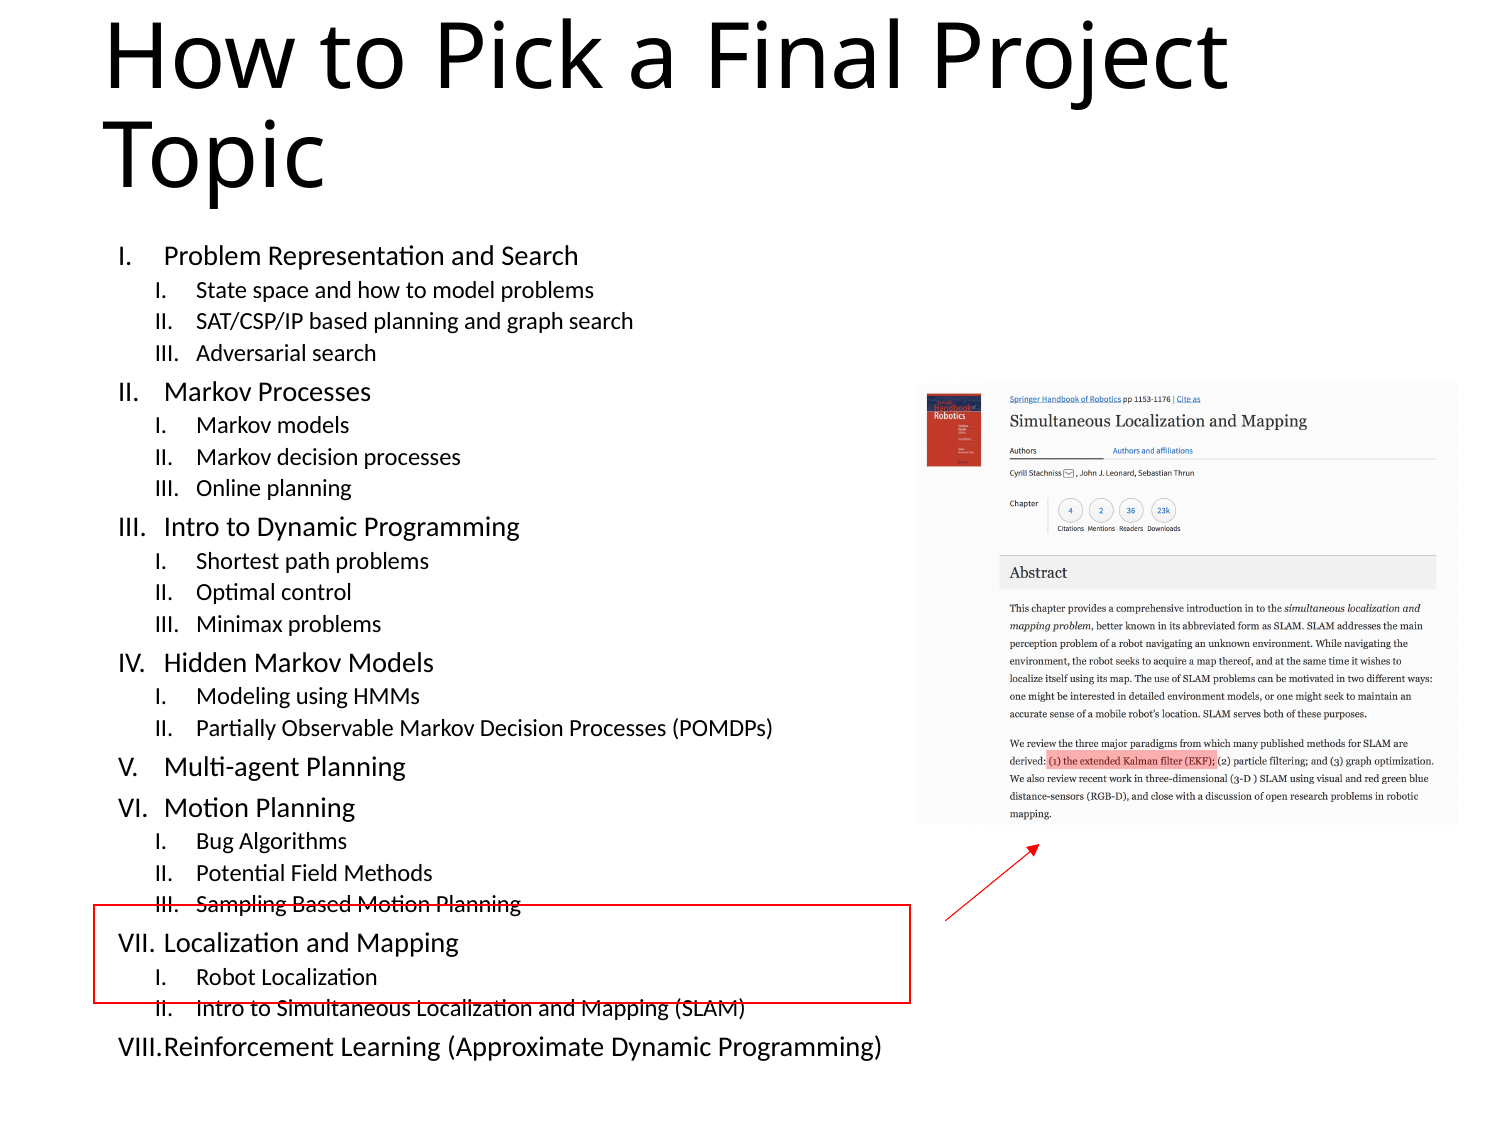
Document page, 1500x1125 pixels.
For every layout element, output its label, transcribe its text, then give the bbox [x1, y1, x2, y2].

title How to Pick a Final Project Topic [87, 0, 1382, 218]
list Problem Representation and Search State space and how to model problems SAT/CSP/IP based planning and graph search Adversarial search Markov Processes Markov models Markov decision processes Online planning Intro to Dynamic Programming Shortest path problems Optimal control Minimax problems Hidden Markov Models Modeling using HMMs Partially Observable Markov Decision Processes (POMDPs) Multi-agent Planning Motion Planning Bug Algorithms Potential Field Methods Sampling Based Motion Planning Localization and Mapping Robot Localization Intro to Simultaneous Localization and Mapping (SLAM) Reinforcement Learning (Approximate Dynamic Programming) [103, 906, 909, 1002]
list Problem Representation and Search State space and how to model problems SAT/CSP/IP based planning and graph search Adversarial search Markov Processes Markov models Markov decision processes Online planning Intro to Dynamic Programming Shortest path problems Optimal control Minimax problems Hidden Markov Models Modeling using HMMs Partially Observable Markov Decision Processes (POMDPs) Multi-agent Planning Motion Planning Bug Algorithms Potential Field Methods Sampling Based Motion Planning Localization and Mapping Robot Localization Intro to Simultaneous Localization and Mapping (SLAM) Reinforcement Learning (Approximate Dynamic Programming) [103, 233, 1397, 1077]
text_box [1046, 750, 1218, 770]
picture [916, 383, 1457, 825]
